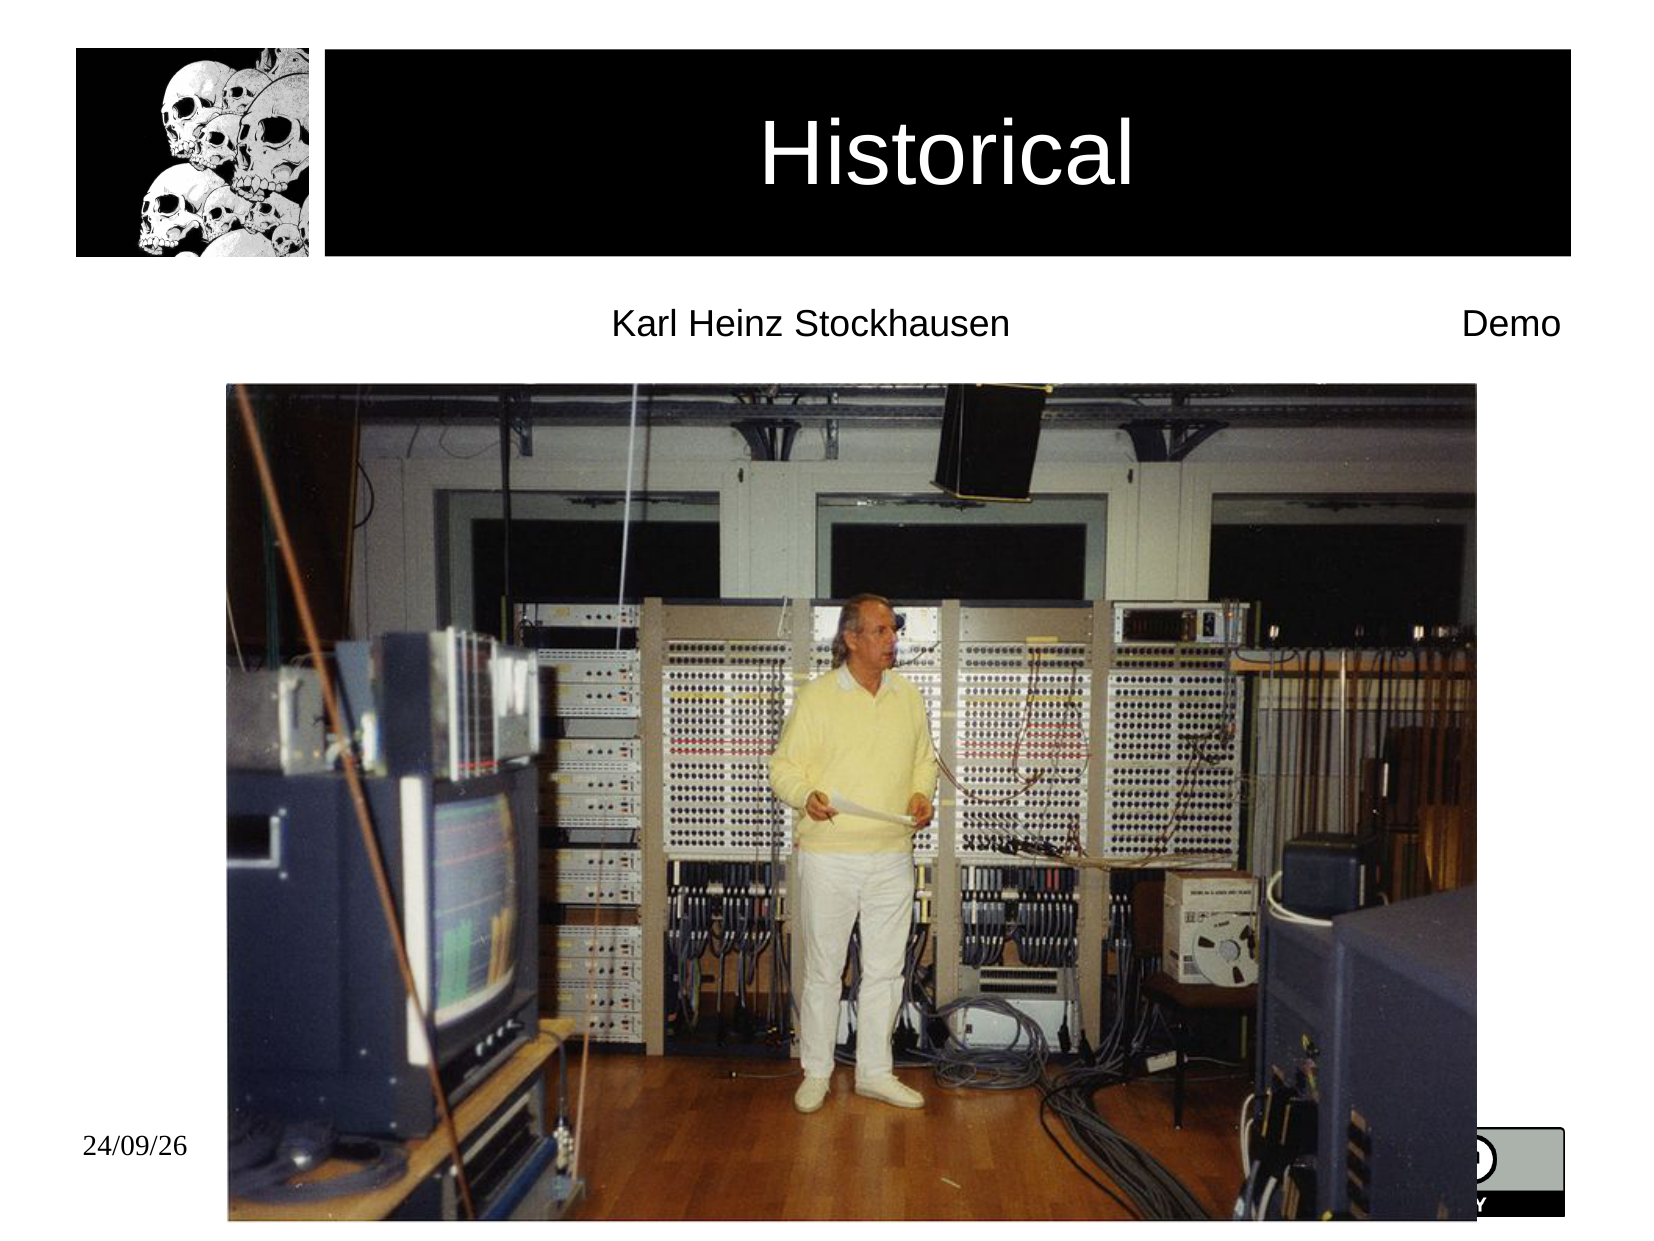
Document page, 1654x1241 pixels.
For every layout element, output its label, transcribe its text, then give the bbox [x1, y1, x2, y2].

picture [76, 48, 309, 257]
text_box Karl Heinz Stockhausen [596, 295, 1040, 353]
text_box Demo [1446, 295, 1595, 353]
picture [226, 383, 1565, 1223]
title Historical [324, 49, 1571, 257]
